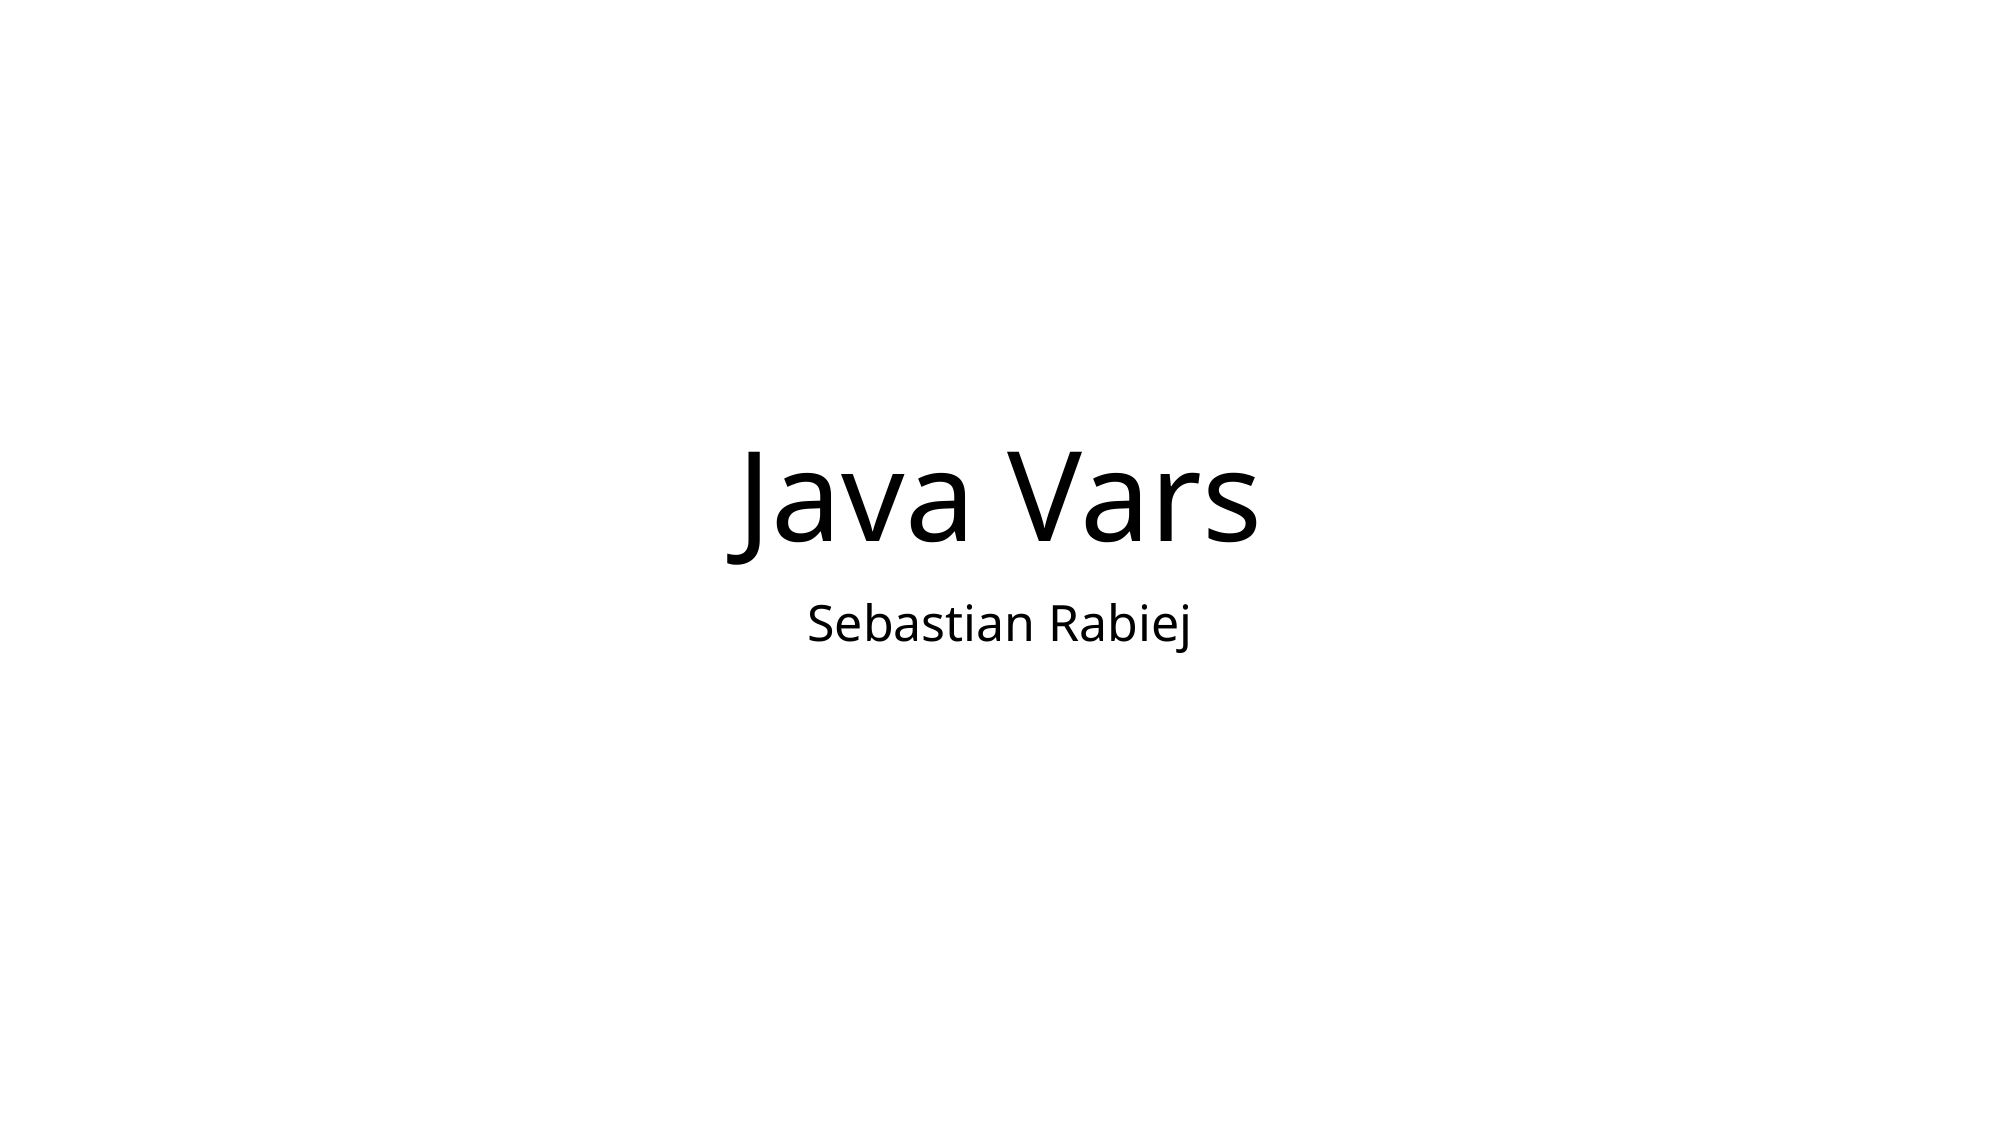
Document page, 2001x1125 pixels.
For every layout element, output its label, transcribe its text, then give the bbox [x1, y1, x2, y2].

subtitle Sebastian Rabiej [249, 590, 1750, 863]
title Java Vars [249, 184, 1750, 576]
